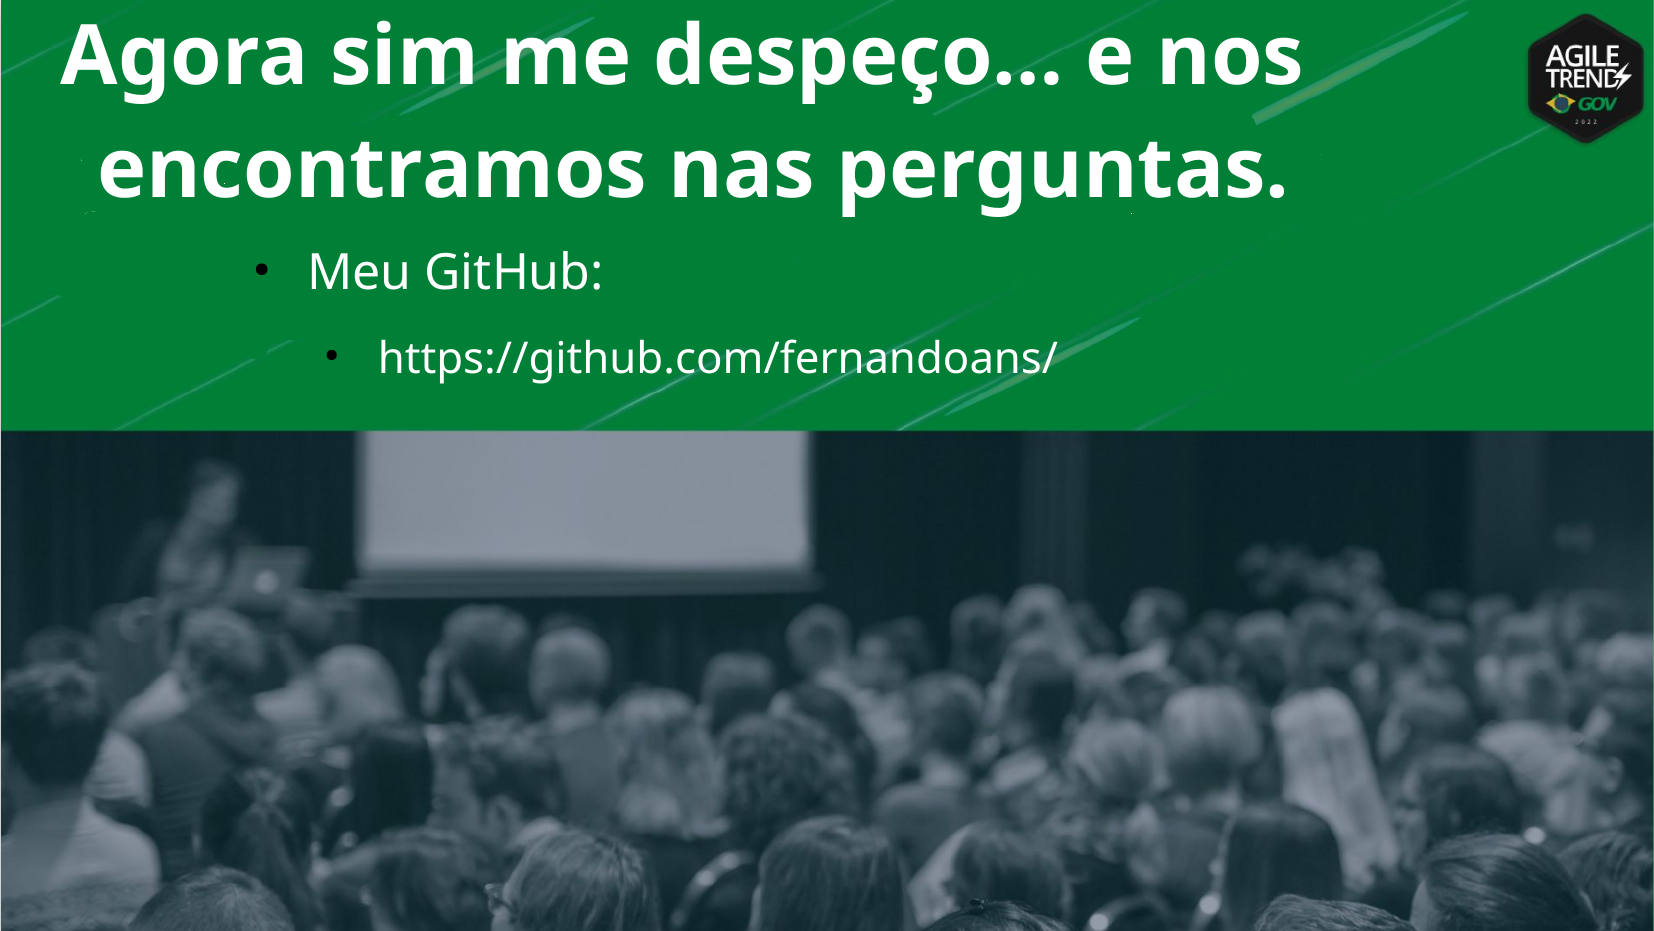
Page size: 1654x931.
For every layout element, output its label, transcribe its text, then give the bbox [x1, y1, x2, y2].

list Meu GitHub: https://github.com/fernandoans/ [236, 236, 1152, 396]
picture [0, 0, 1654, 931]
title Agora sim me despeço… e nos encontramos nas perguntas. [29, 10, 1359, 207]
